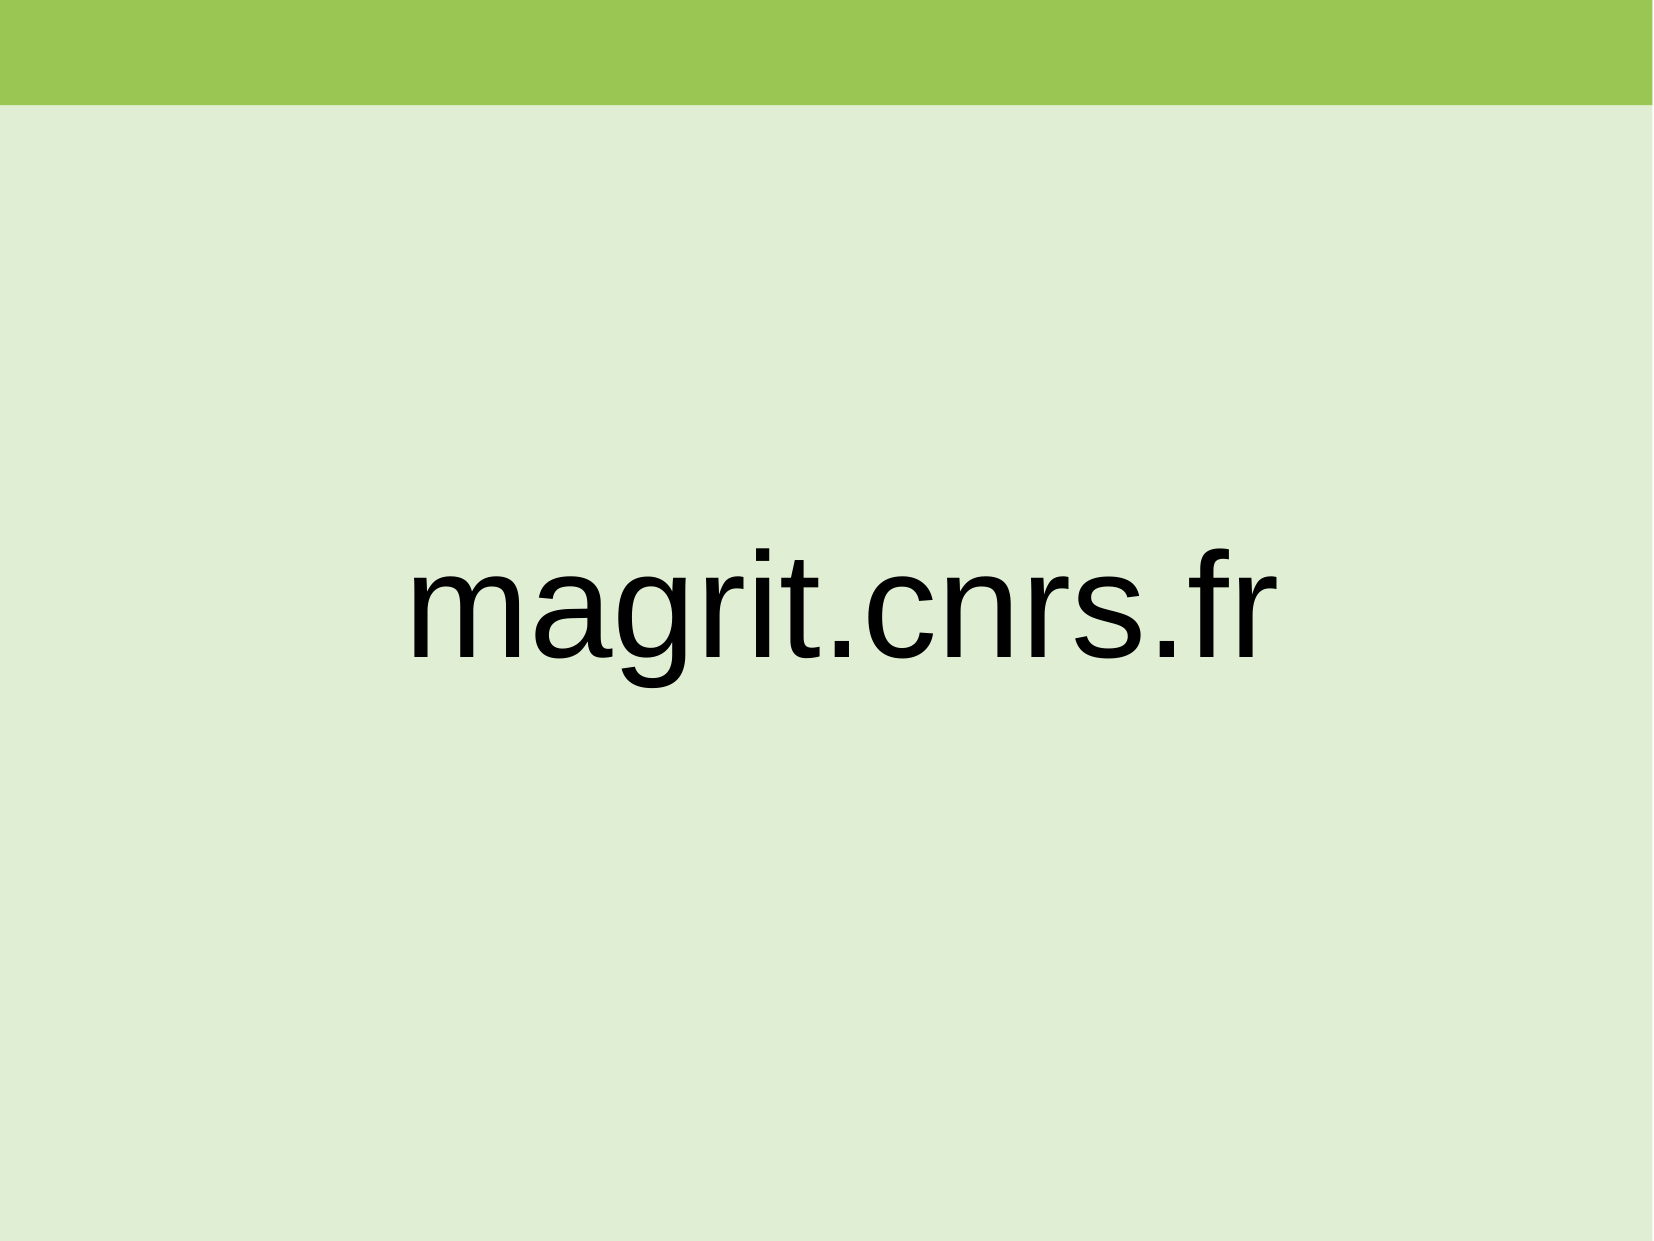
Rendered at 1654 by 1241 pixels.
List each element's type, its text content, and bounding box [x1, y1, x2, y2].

text_box magrit.cnrs.fr [389, 514, 1300, 697]
